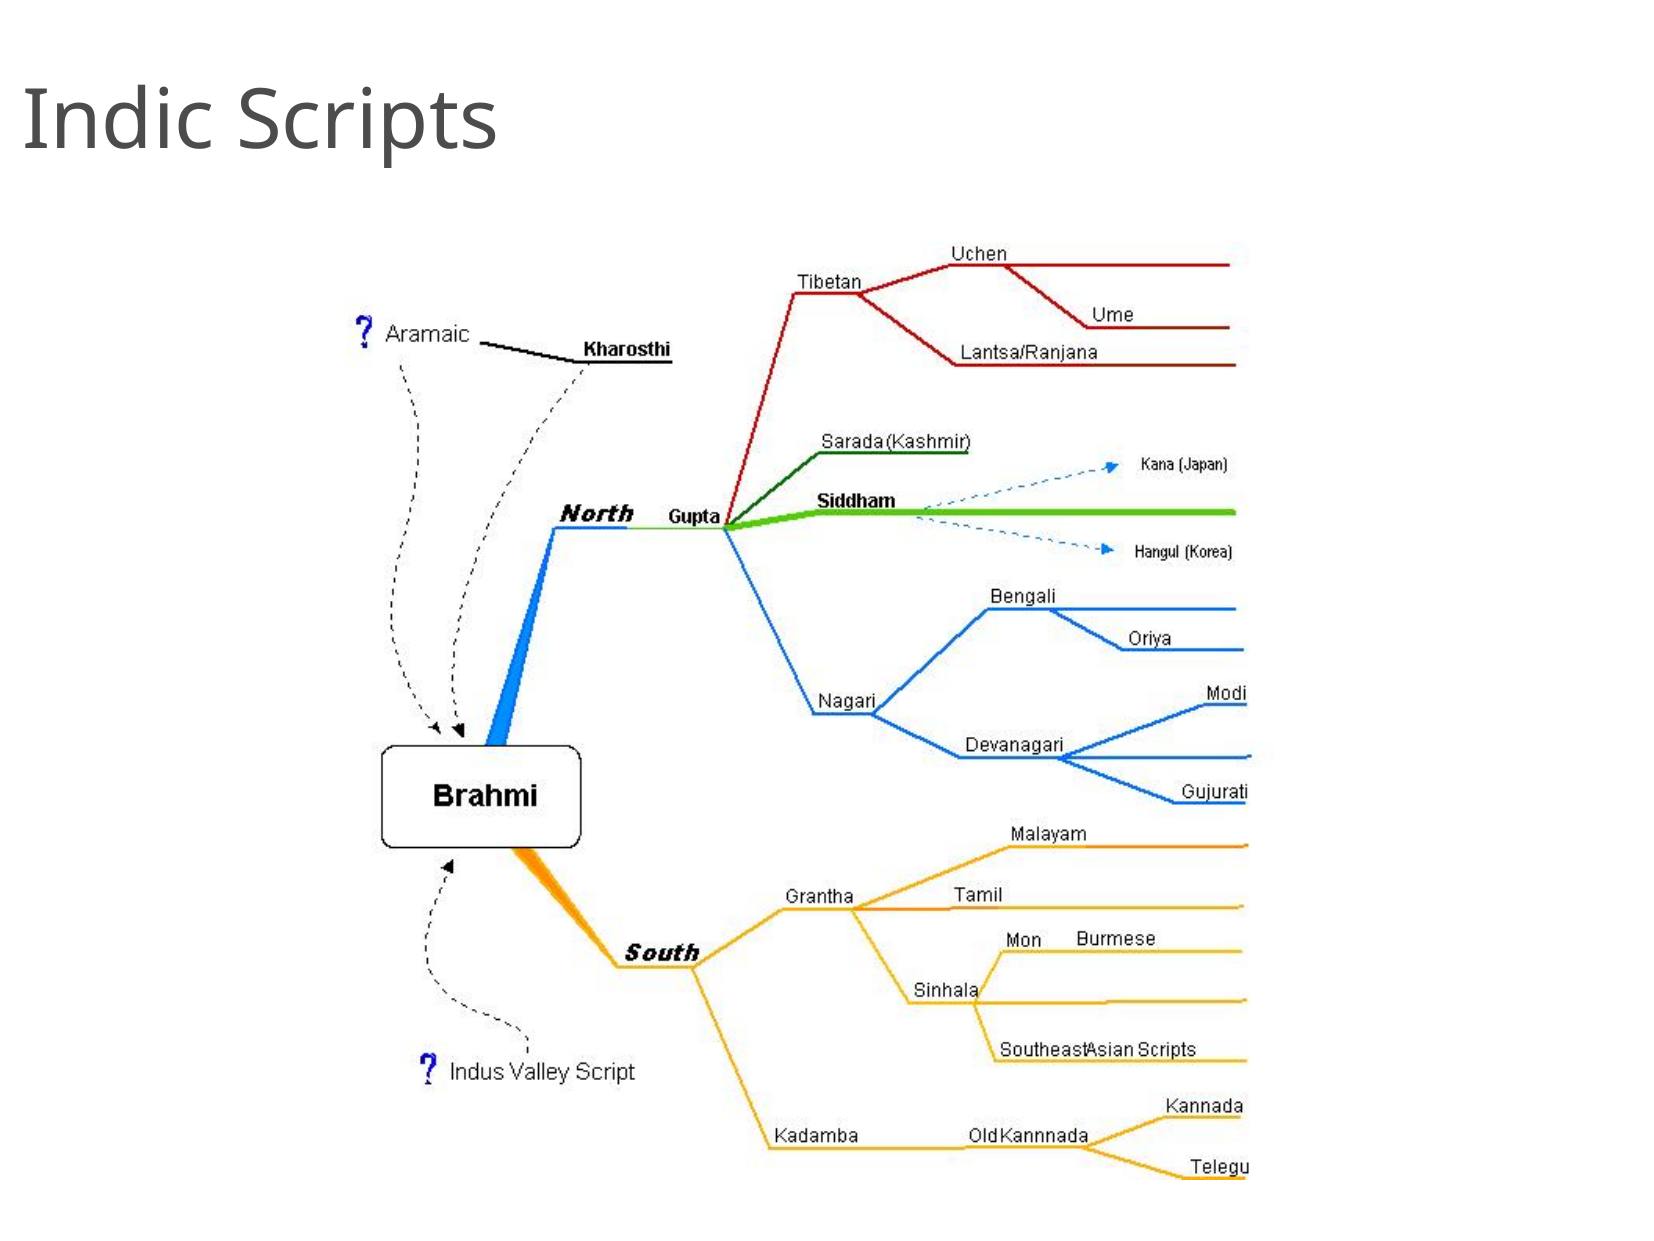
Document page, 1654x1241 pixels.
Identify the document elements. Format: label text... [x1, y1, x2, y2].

picture [322, 242, 1277, 1180]
title Indic Scripts [22, 26, 1654, 205]
